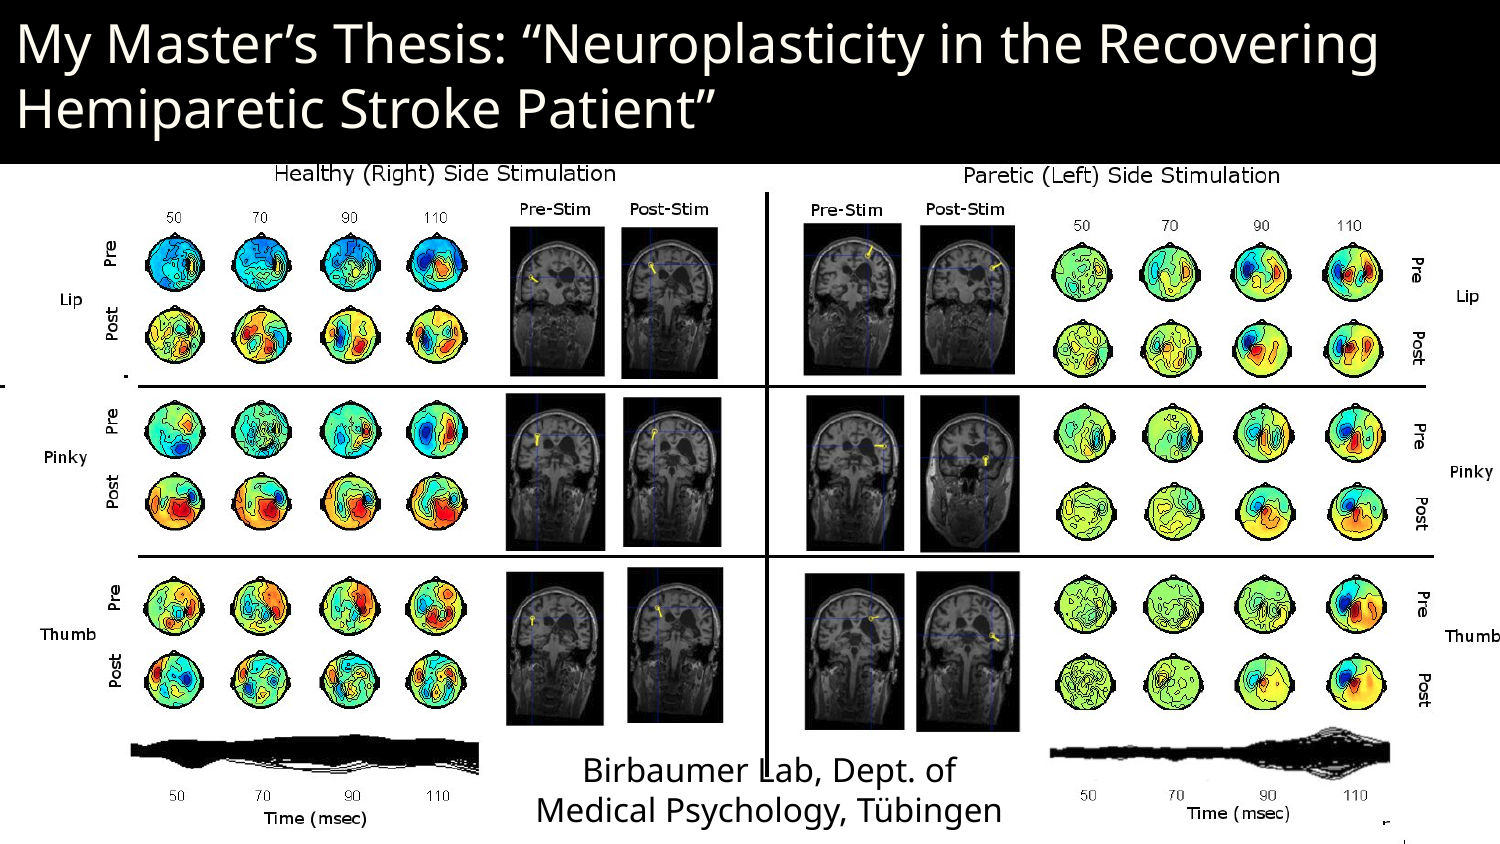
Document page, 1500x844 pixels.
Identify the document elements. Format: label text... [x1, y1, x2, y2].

picture [0, 164, 1500, 844]
text_box My Master’s Thesis: “Neuroplasticity in the Recovering Hemiparetic Stroke Patient” [0, 0, 1464, 148]
title Birbaumer Lab, Dept. of Medical Psychology, Tübingen [512, 750, 1027, 844]
